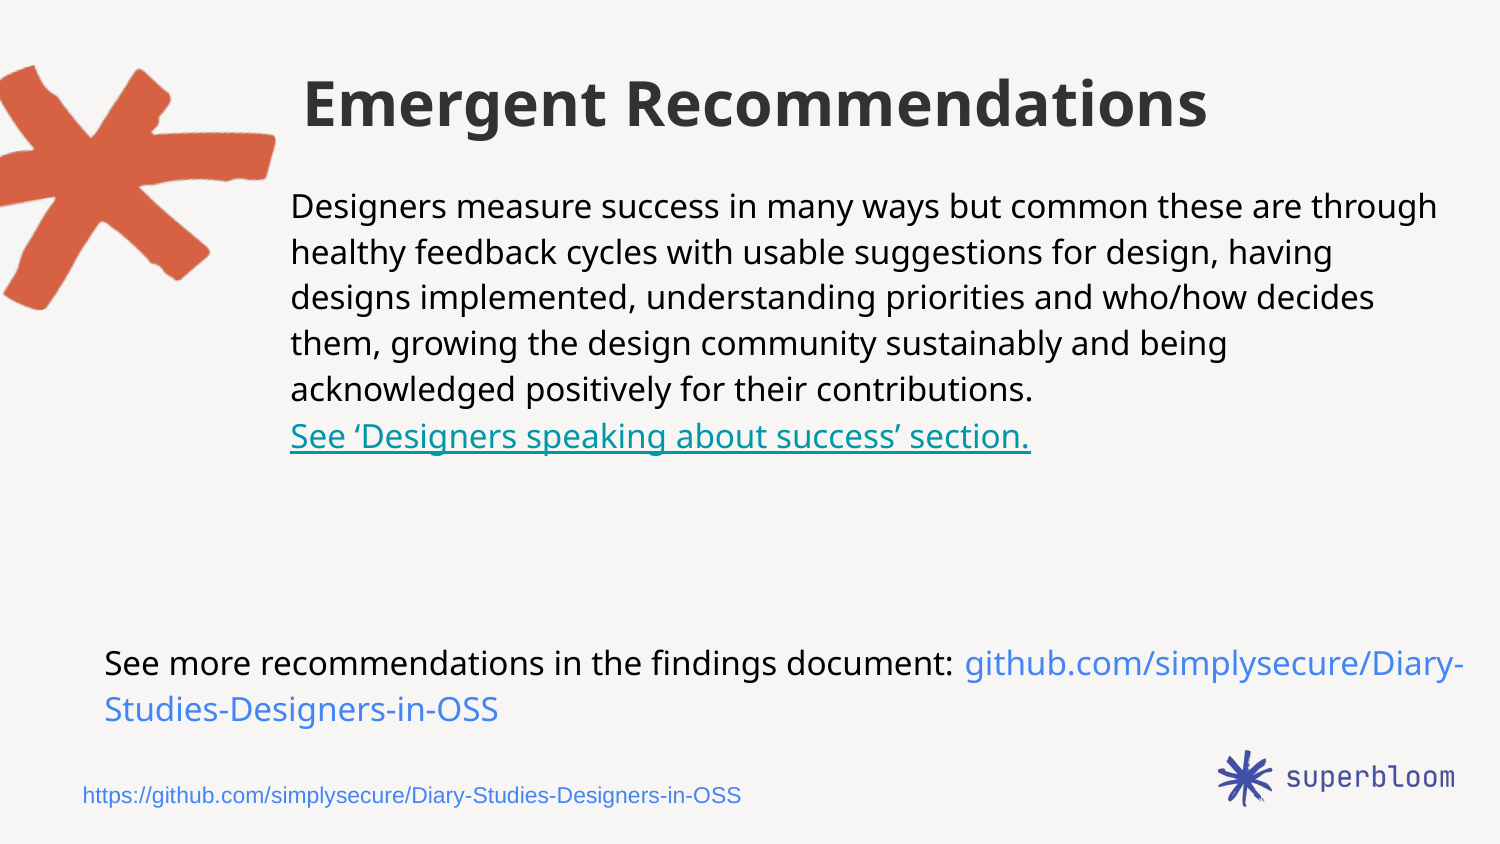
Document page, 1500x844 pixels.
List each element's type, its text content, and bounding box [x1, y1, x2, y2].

text_box Emergent Recommendations [287, 48, 1435, 154]
picture [1218, 750, 1454, 807]
text_box https://github.com/simplysecure/Diary-Studies-Designers-in-OSS [67, 765, 89, 824]
text_box Designers measure success in many ways but common these are through healthy feedback cycles with usable suggestions for design, having designs implemented, understanding priorities and who/how decides them, growing the design community sustainably and being acknowledged positively for their contributions. See ‘Designers speaking about success’ section. [275, 163, 1475, 476]
text_box See more recommendations in the findings document: github.com/simplysecure/Diary-Studies-Designers-in-OSS [89, 621, 1500, 835]
picture [0, 28, 279, 316]
